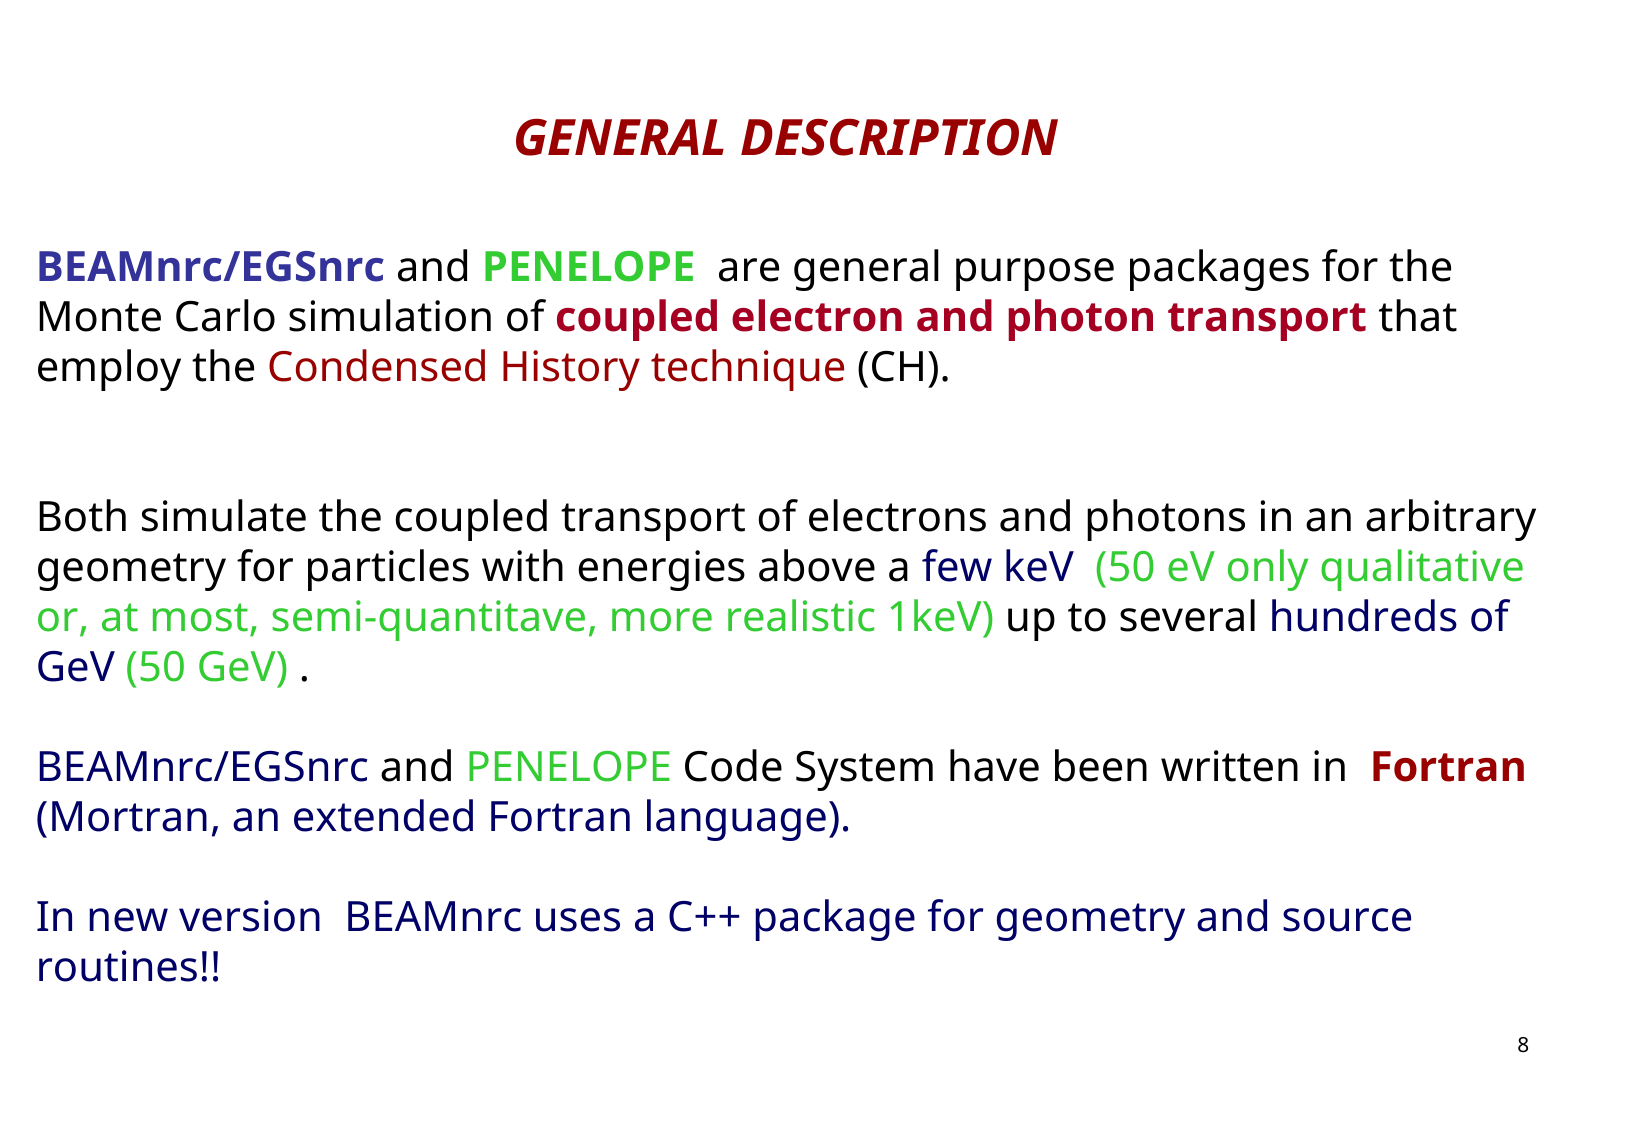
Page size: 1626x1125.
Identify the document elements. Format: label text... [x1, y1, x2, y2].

text_box GENERAL DESCRIPTION [85, 82, 1486, 173]
text_box BEAMnrc/EGSnrc and PENELOPE are general purpose packages for the Monte Carlo simulation of coupled electron and photon transport that employ the Condensed History technique (CH). Both simulate the coupled transport of electrons and photons in an arbitrary geometry for particles with energies above a few keV (50 eV only qualitative or, at most, semi-quantitave, more realistic 1keV) up to several hundreds of GeV (50 GeV) . BEAMnrc/EGSnrc and PENELOPE Code System have been written in Fortran (Mortran, an extended Fortran language). In new version BEAMnrc uses a C++ package for geometry and source routines!! [21, 231, 1605, 1048]
